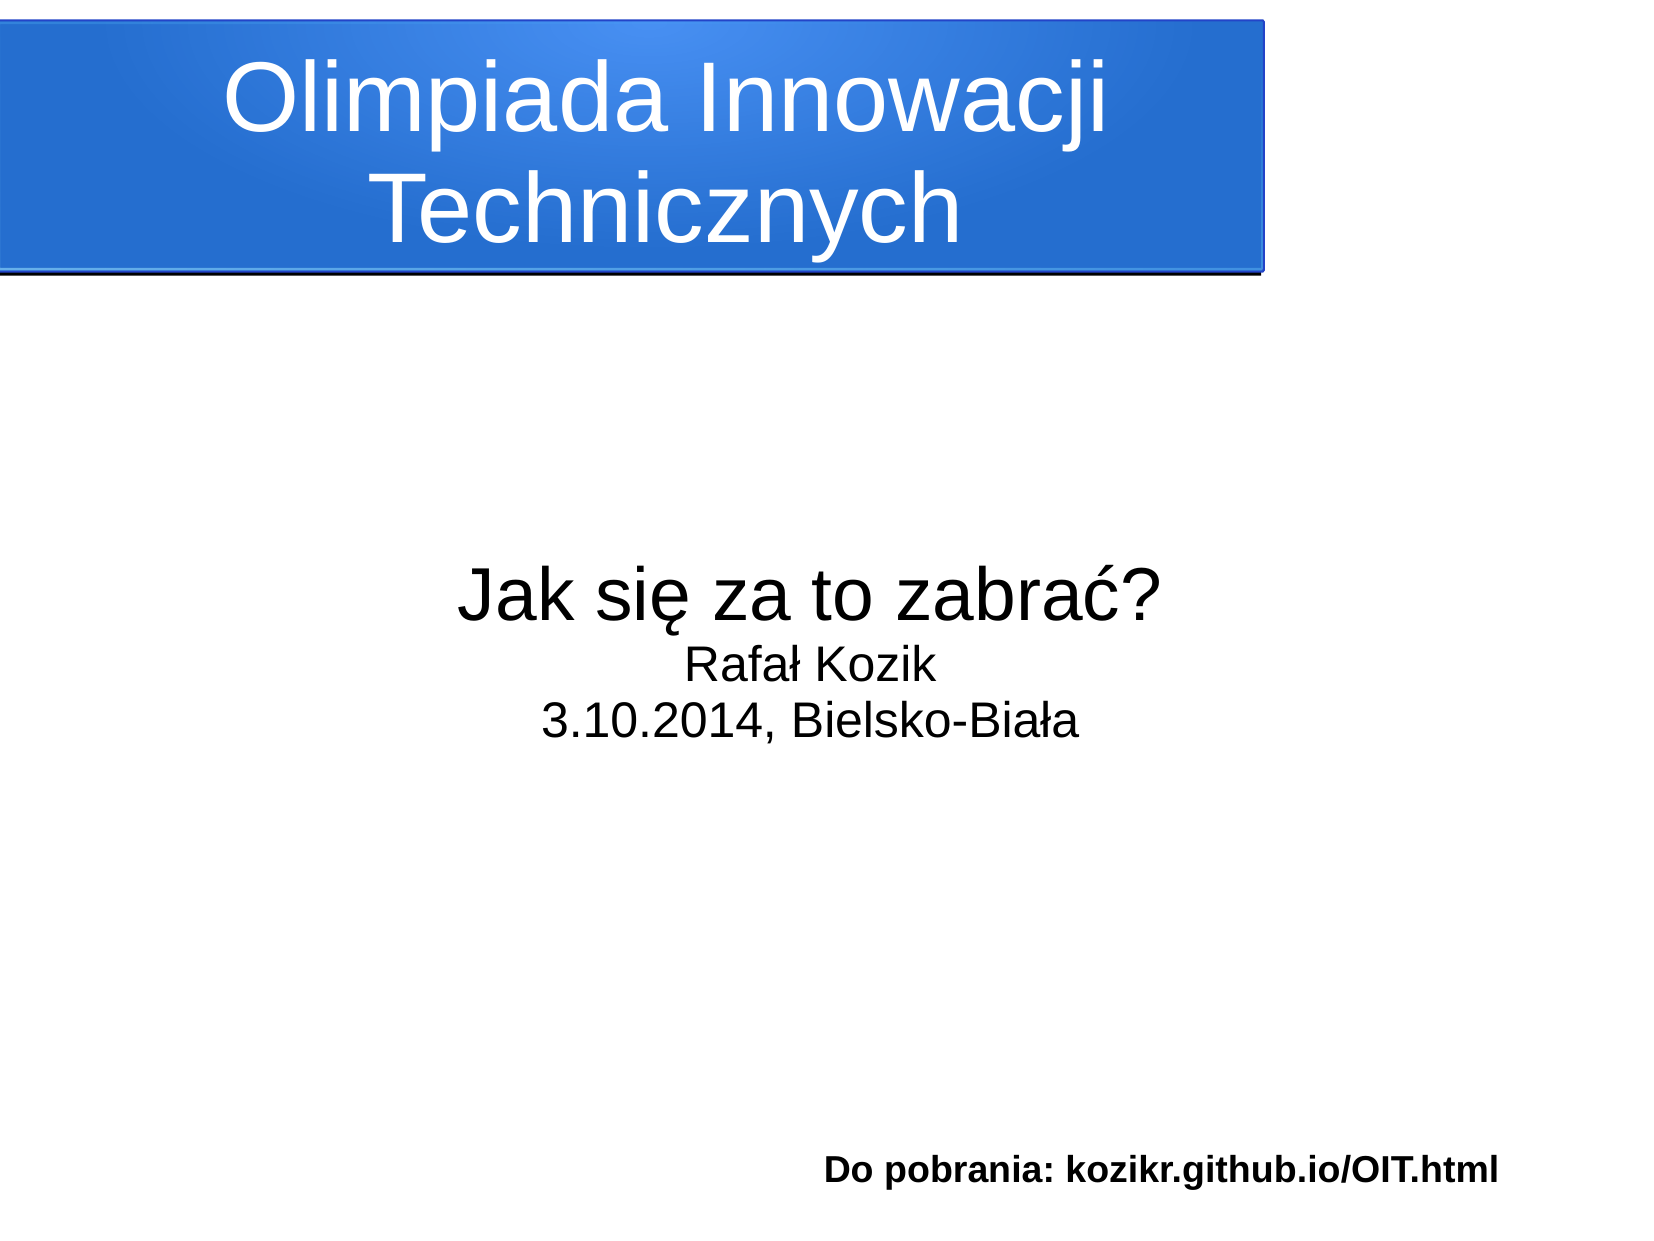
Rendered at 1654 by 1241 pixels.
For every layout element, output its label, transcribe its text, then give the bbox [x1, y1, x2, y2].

subtitle Jak się za to zabrać? Rafał Kozik 3.10.2014, Bielsko-Biała [82, 290, 1538, 1010]
text_box Do pobrania: kozikr.github.io/OIT.html [803, 1134, 1583, 1205]
title Olimpiada Innowacji Technicznych [82, 42, 1250, 264]
